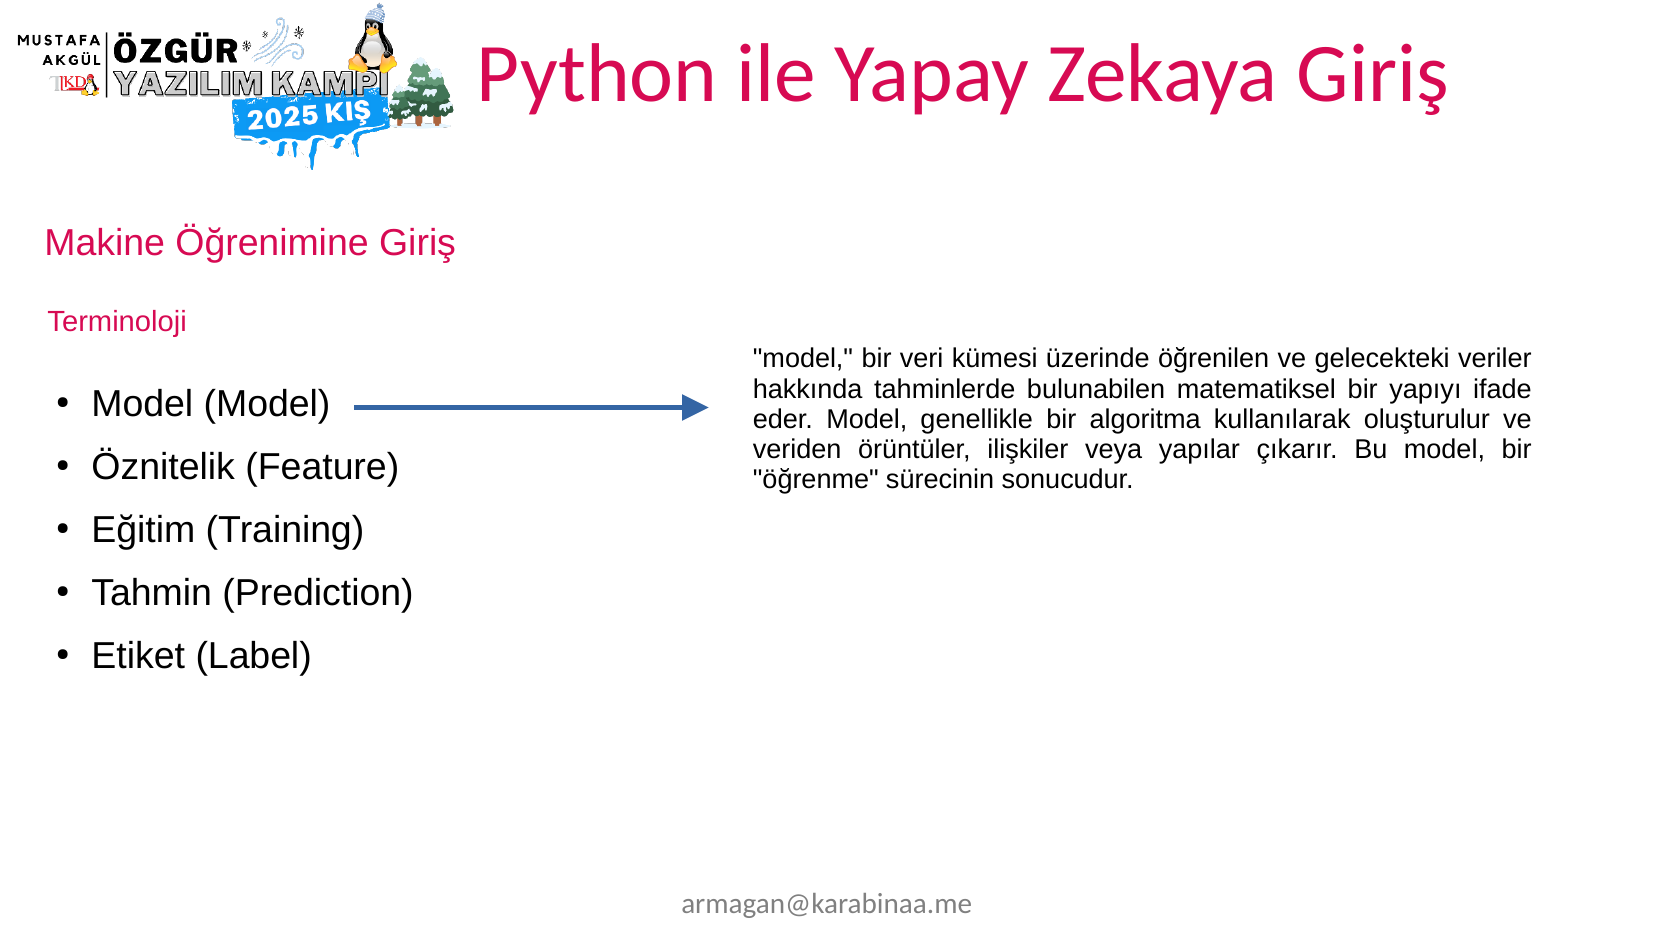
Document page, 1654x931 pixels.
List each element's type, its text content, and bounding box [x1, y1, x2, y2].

text_box Model (Model) Öznitelik (Feature) Eğitim (Training) Tahmin (Prediction) Etiket (Label) [41, 354, 514, 726]
picture [0, 0, 463, 177]
text_box Terminoloji [32, 297, 857, 355]
text_box Python ile Yapay Zekaya Giriş [462, 10, 1654, 126]
text_box armagan@karabinaa.me [0, 877, 1654, 928]
text_box "model," bir veri kümesi üzerinde öğrenilen ve gelecekteki veriler hakkında tahminlerde bulunabilen matematiksel bir yapıyı ifade eder. Model, genellikle bir algoritma kullanılarak oluşturulur ve veriden örüntüler, ilişkiler veya yapılar çıkarır. Bu model, bir "öğrenme" sürecinin sonucudur. [738, 335, 1547, 502]
text_box Makine Öğrenimine Giriş [29, 213, 854, 271]
